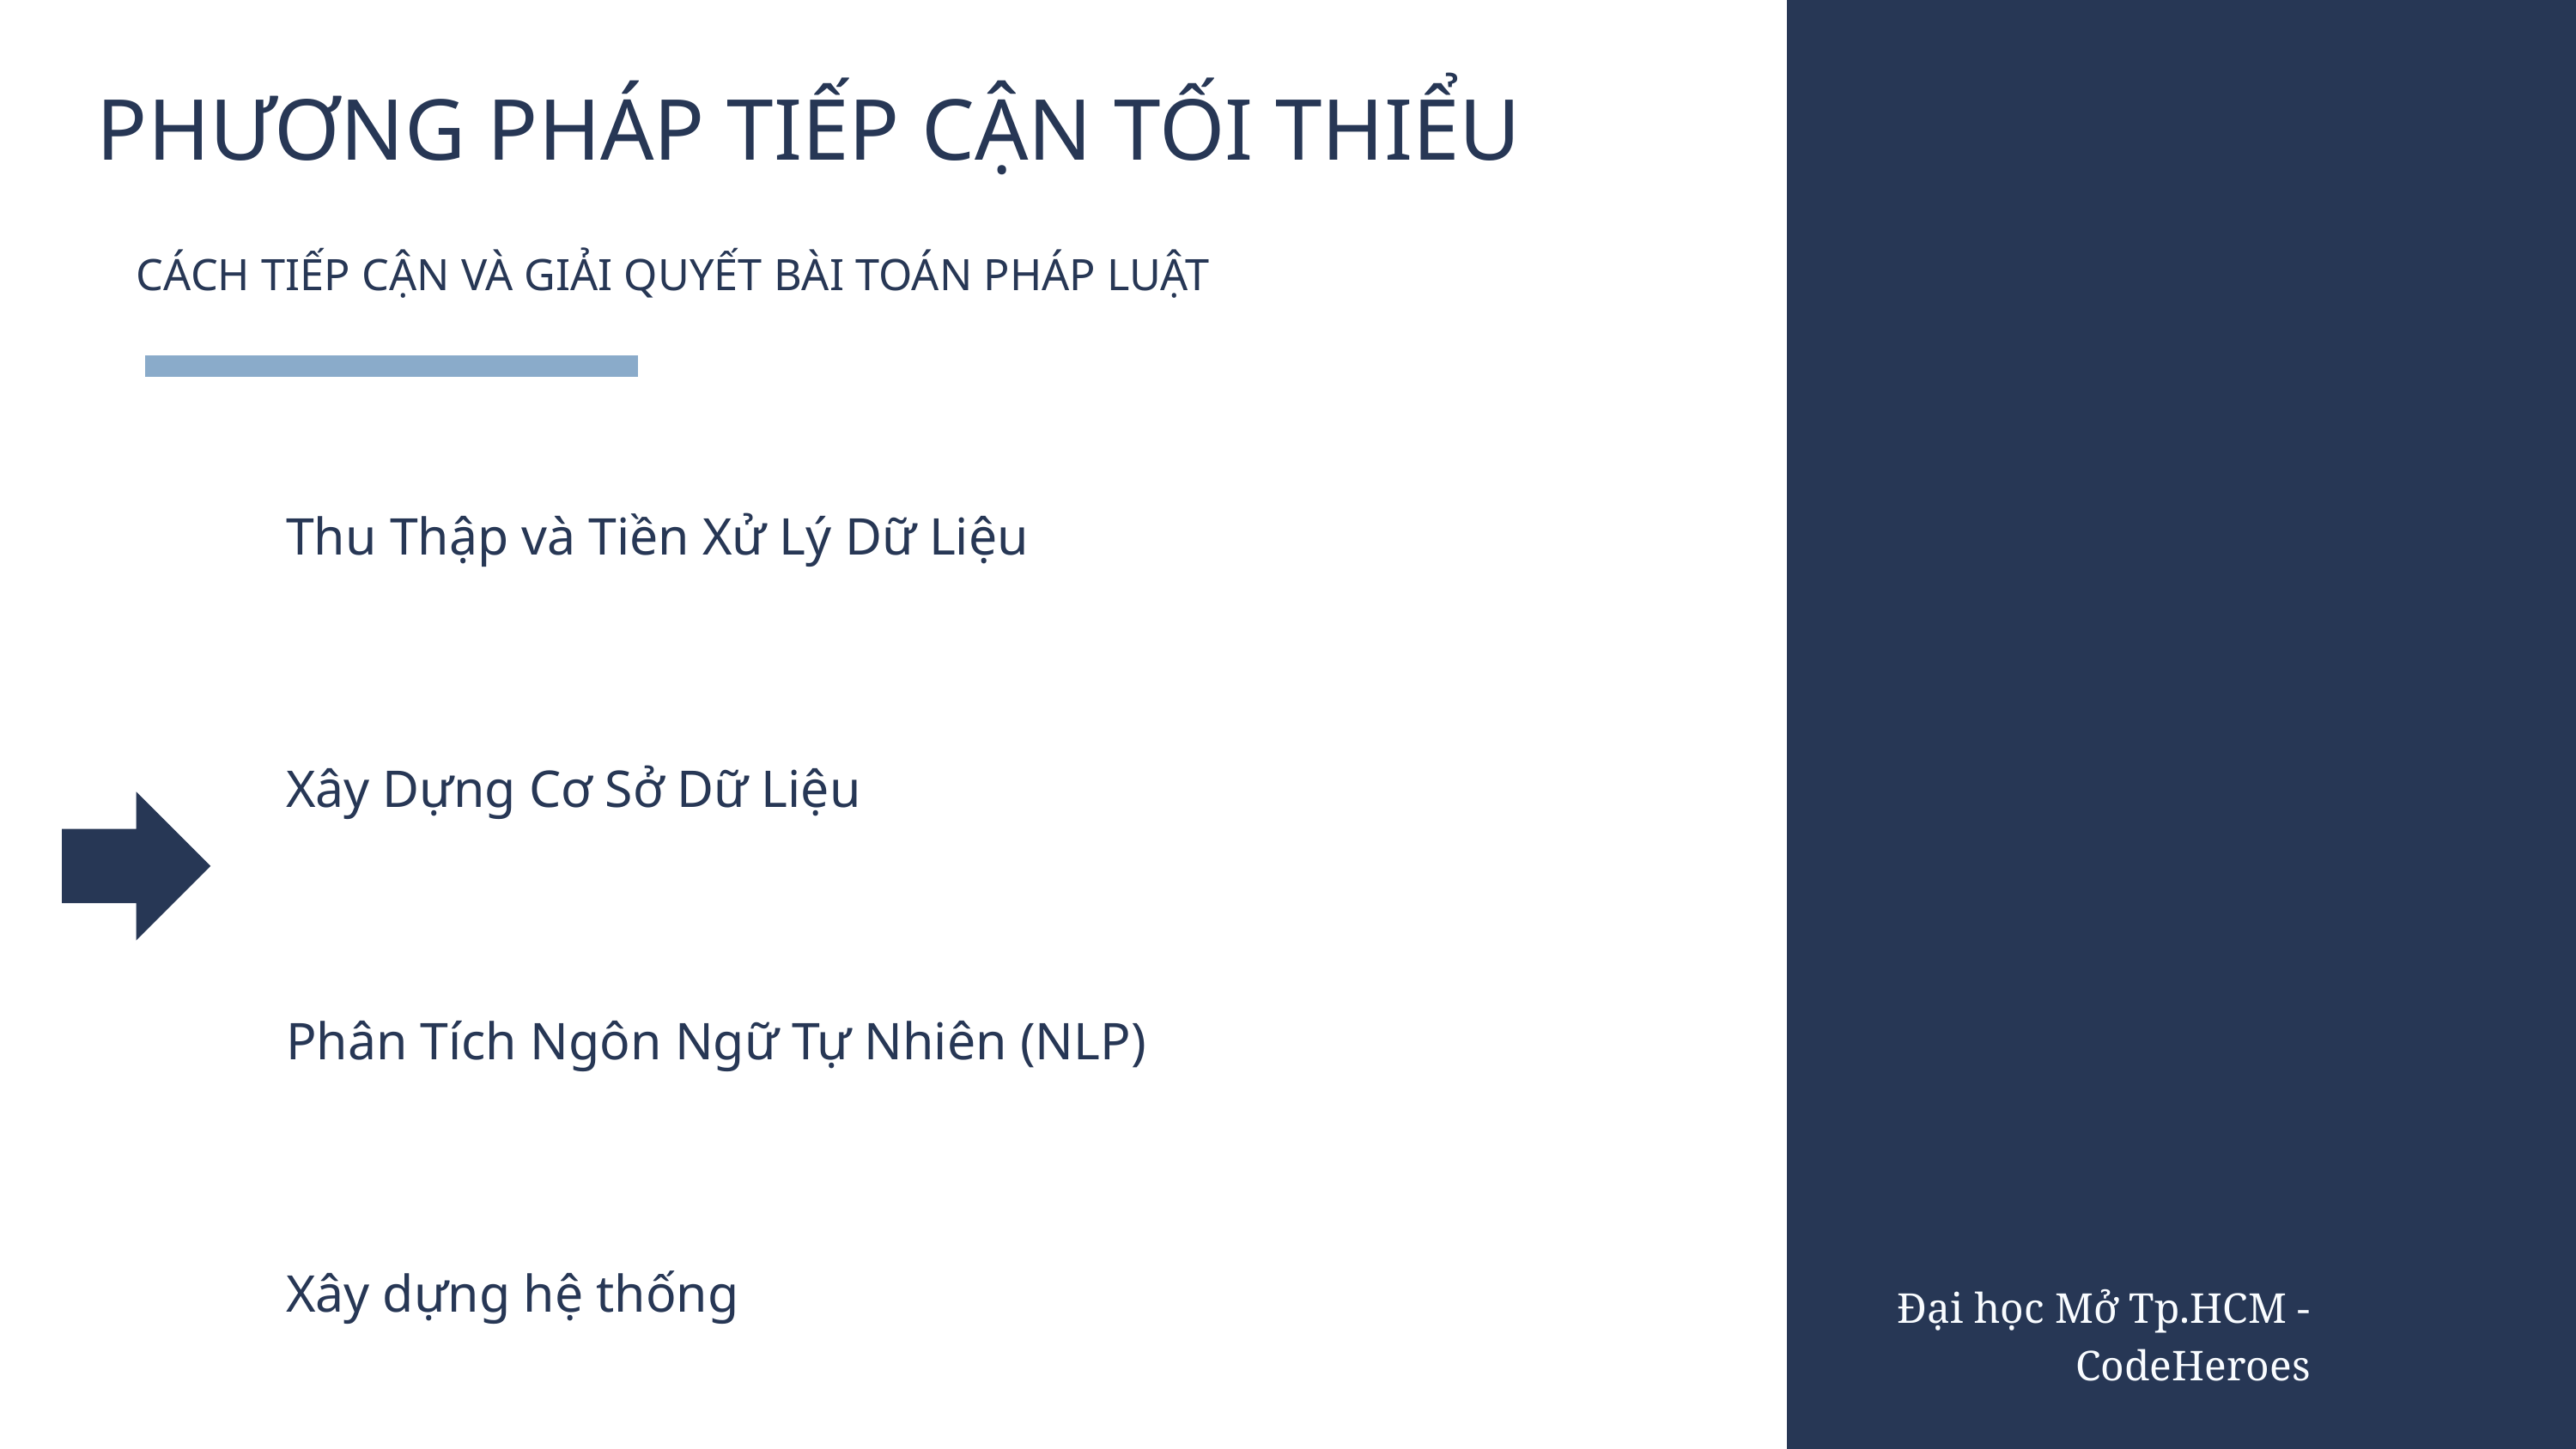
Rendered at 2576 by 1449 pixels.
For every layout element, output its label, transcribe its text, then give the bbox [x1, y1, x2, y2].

text_box [145, 355, 638, 377]
text_box Thu Thập và Tiền Xử Lý Dữ Liệu Xây Dựng Cơ Sở Dữ Liệu Phân Tích Ngôn Ngữ Tự Nhiên (NLP) Xây dựng hệ thống [286, 438, 1289, 1304]
text_box [62, 791, 211, 941]
text_box [1787, 0, 2576, 1449]
text_box Đại học Mở Tp.HCM -CodeHeroes [1897, 1274, 2534, 1385]
text_box CÁCH TIẾP CẬN VÀ GIẢI QUYẾT BÀI TOÁN PHÁP LUẬT [136, 243, 1522, 299]
text_box PHƯƠNG PHÁP TIẾP CẬN TỐI THIỂU [96, 76, 1898, 177]
